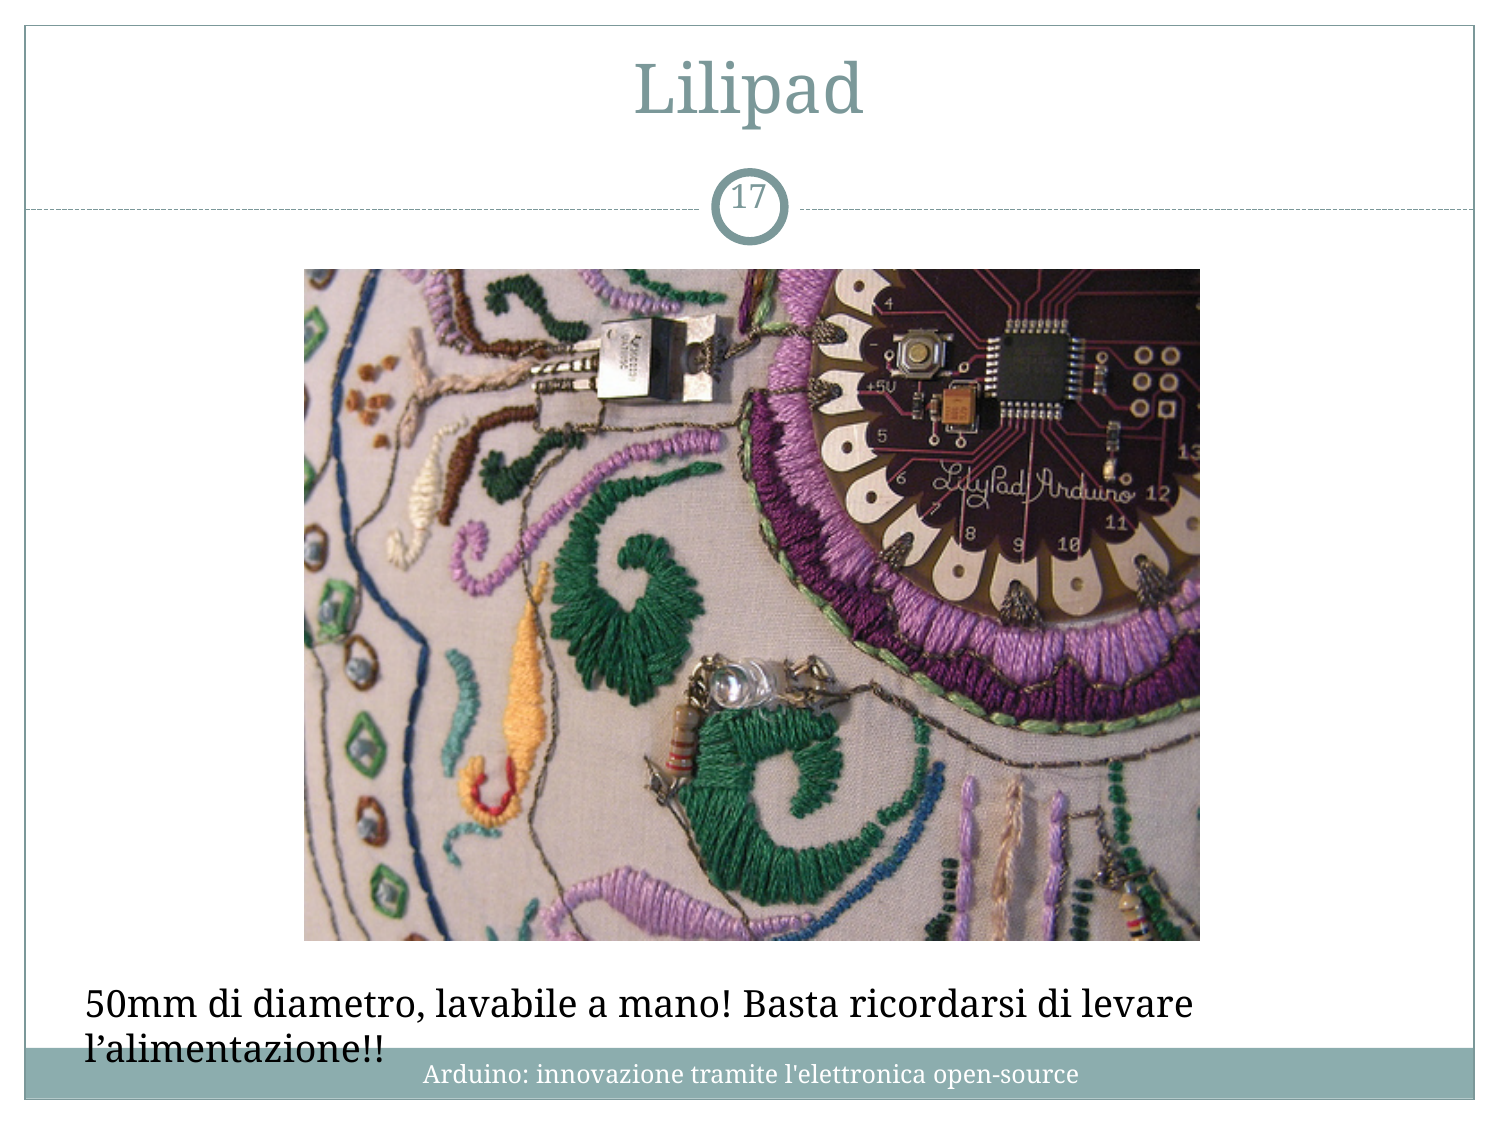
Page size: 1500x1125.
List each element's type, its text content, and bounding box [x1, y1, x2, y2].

title Lilipad [49, 37, 1450, 162]
picture [304, 269, 1200, 941]
text_box 50mm di diametro, lavabile a mano! Basta ricordarsi di levare l’alimentazione!! [70, 972, 1442, 1078]
footer Arduino: innovazione tramite l'elettronica open-source [50, 1051, 1454, 1112]
slide_number <numero> [715, 168, 791, 241]
